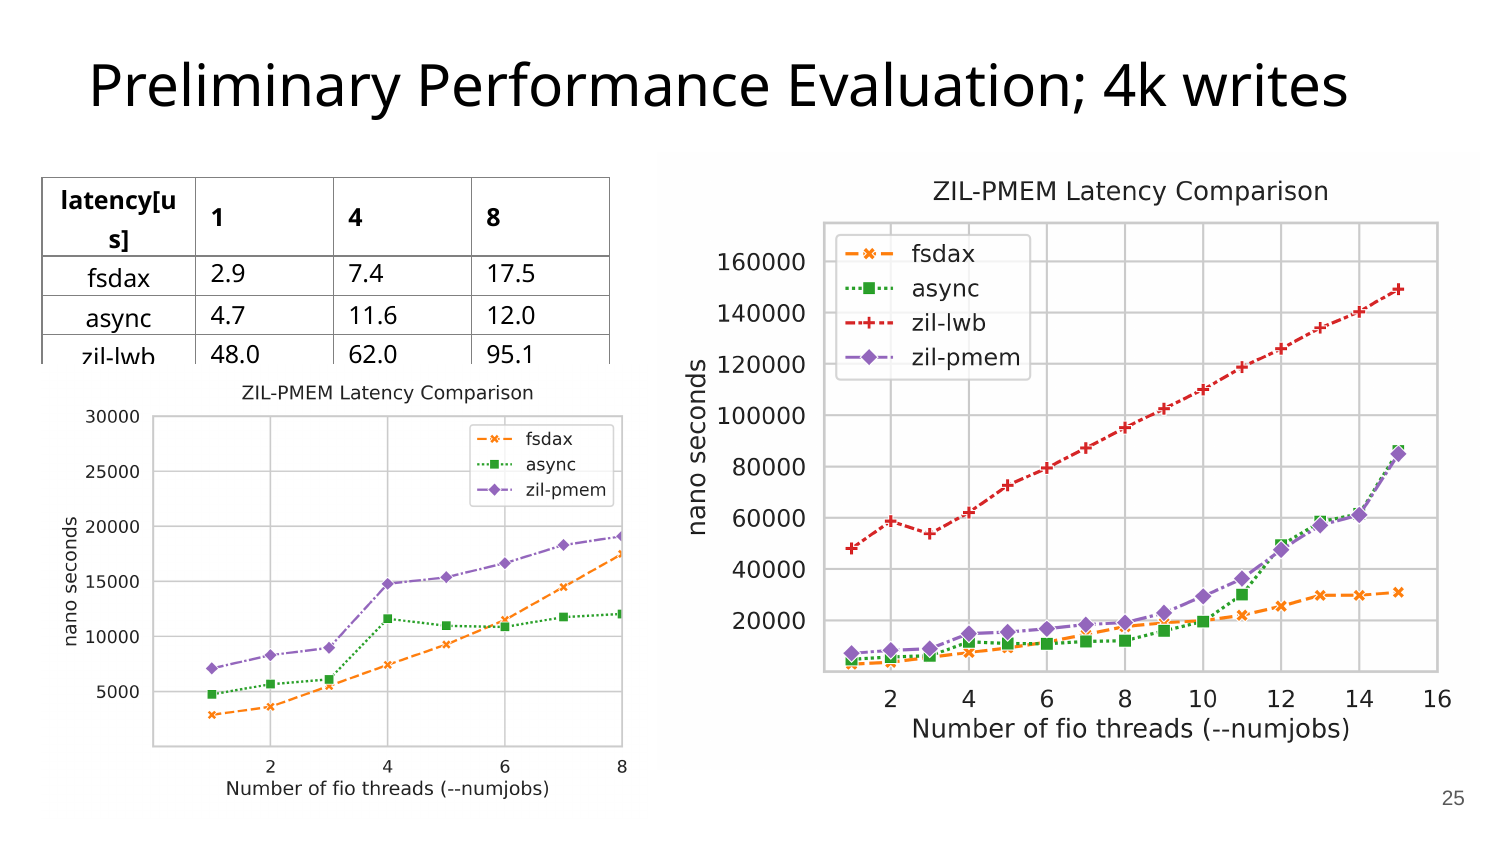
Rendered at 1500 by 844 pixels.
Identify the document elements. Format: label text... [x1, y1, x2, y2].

table_cell 11.6 [334, 296, 471, 334]
title Preliminary Performance Evaluation; 4k writes [73, 33, 1422, 165]
picture [657, 152, 1480, 770]
table_cell 48.0 [196, 335, 333, 364]
table_cell 7.4 [334, 257, 471, 295]
table_cell 12.0 [472, 296, 609, 334]
table_cell zil-lwb [43, 335, 195, 364]
picture [41, 364, 648, 819]
table_header 8 [472, 178, 609, 255]
table_cell 62.0 [334, 335, 471, 364]
table_cell fsdax [43, 257, 195, 295]
table_cell 4.7 [196, 296, 333, 334]
table_cell async [43, 296, 195, 334]
table_header 1 [196, 178, 333, 255]
table_header 4 [334, 178, 471, 255]
table_cell 17.5 [472, 257, 609, 295]
table_cell 2.9 [196, 257, 333, 295]
table_cell 95.1 [472, 335, 609, 364]
table_header latency[us] [43, 178, 195, 255]
slide_number <number> [1389, 764, 1480, 830]
